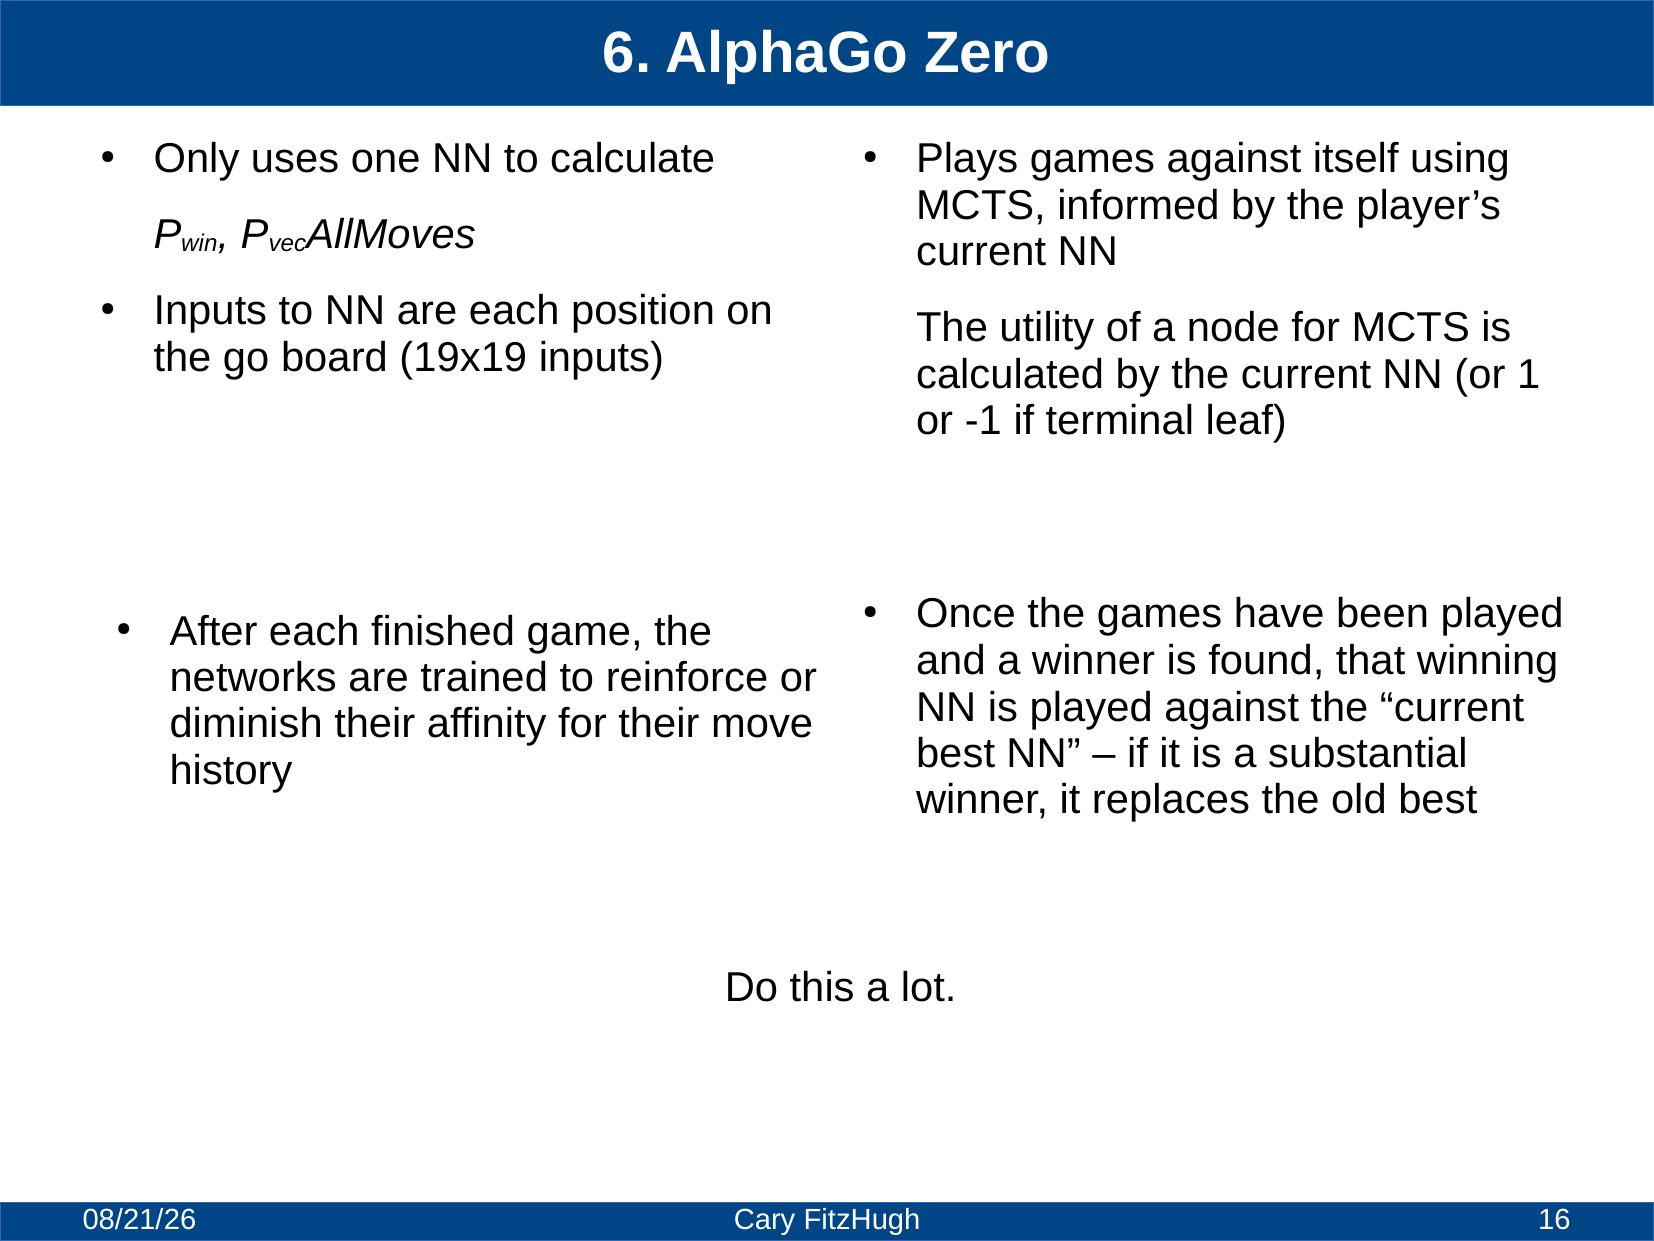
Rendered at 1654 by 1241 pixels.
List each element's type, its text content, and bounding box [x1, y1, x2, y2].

list Once the games have been played and a winner is found, that winning NN is played against the “current best NN” – if it is a substantial winner, it replaces the old best [845, 590, 1572, 934]
list Do this a lot. [653, 963, 1381, 1241]
title 6. AlphaGo Zero [0, 0, 1654, 106]
list Only uses one NN to calculate Pwin, PvecAllMoves Inputs to NN are each position on the go board (19x19 inputs) [82, 135, 809, 479]
list Plays games against itself using MCTS, informed by the player’s current NN The utility of a node for MCTS is calculated by the current NN (or 1 or -1 if terminal leaf) [845, 135, 1572, 479]
list After each finished game, the networks are trained to reinforce or diminish their affinity for their move history [98, 607, 826, 951]
